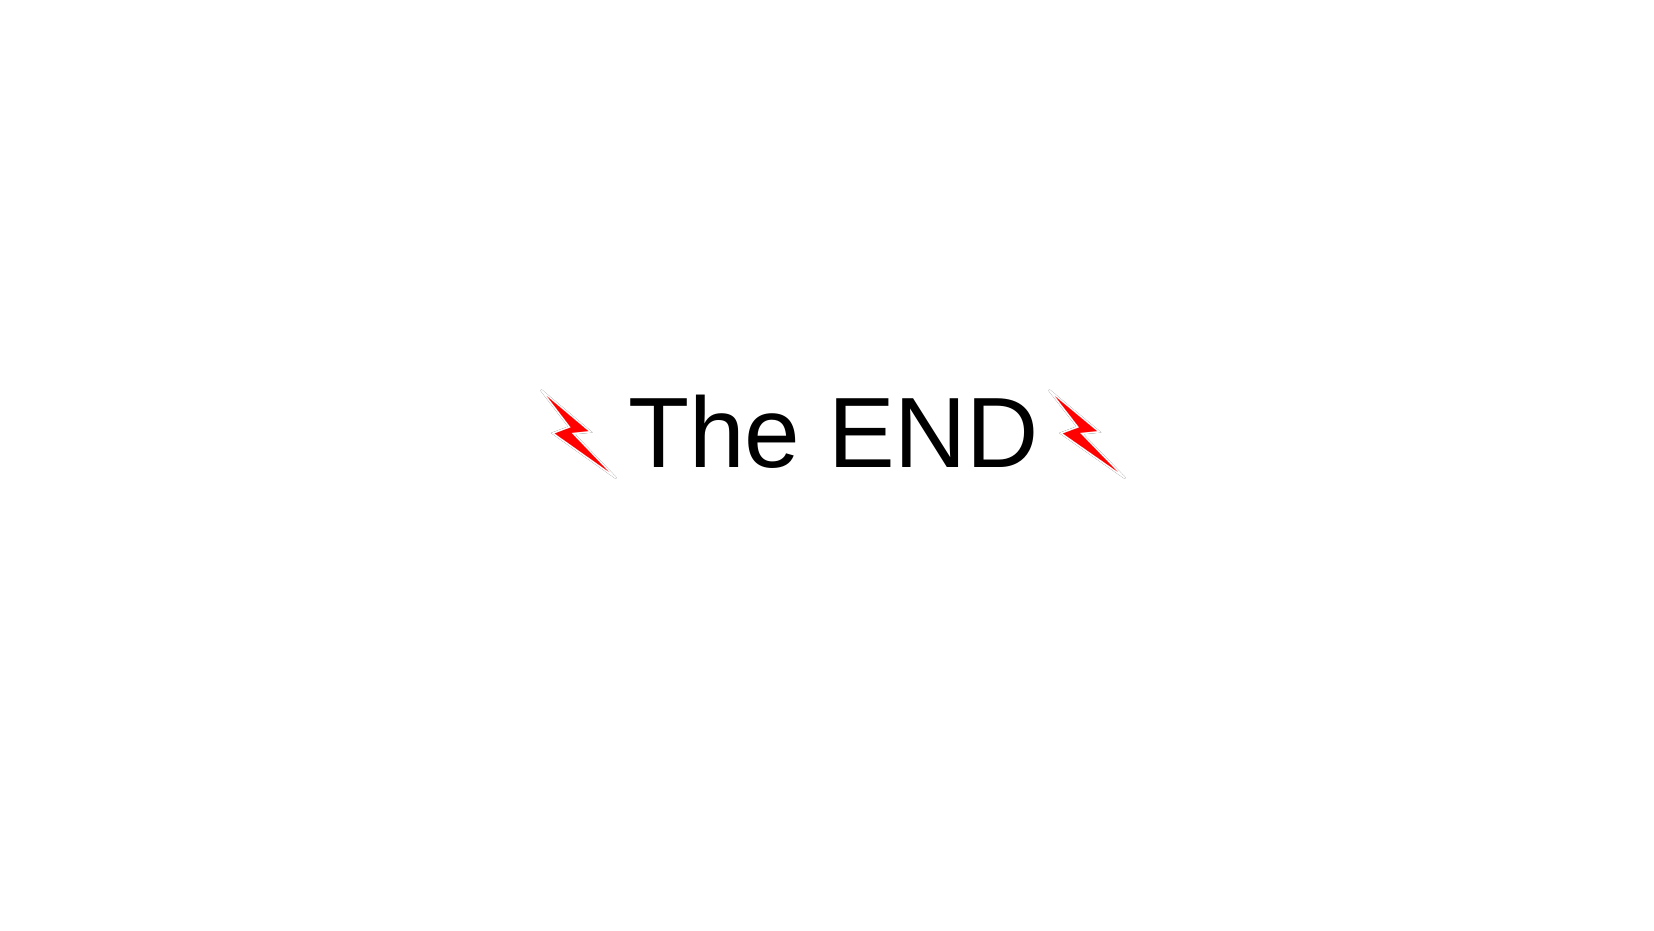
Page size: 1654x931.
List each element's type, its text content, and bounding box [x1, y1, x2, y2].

picture [1048, 389, 1126, 479]
title The END [90, 354, 1579, 511]
picture [540, 389, 617, 479]
